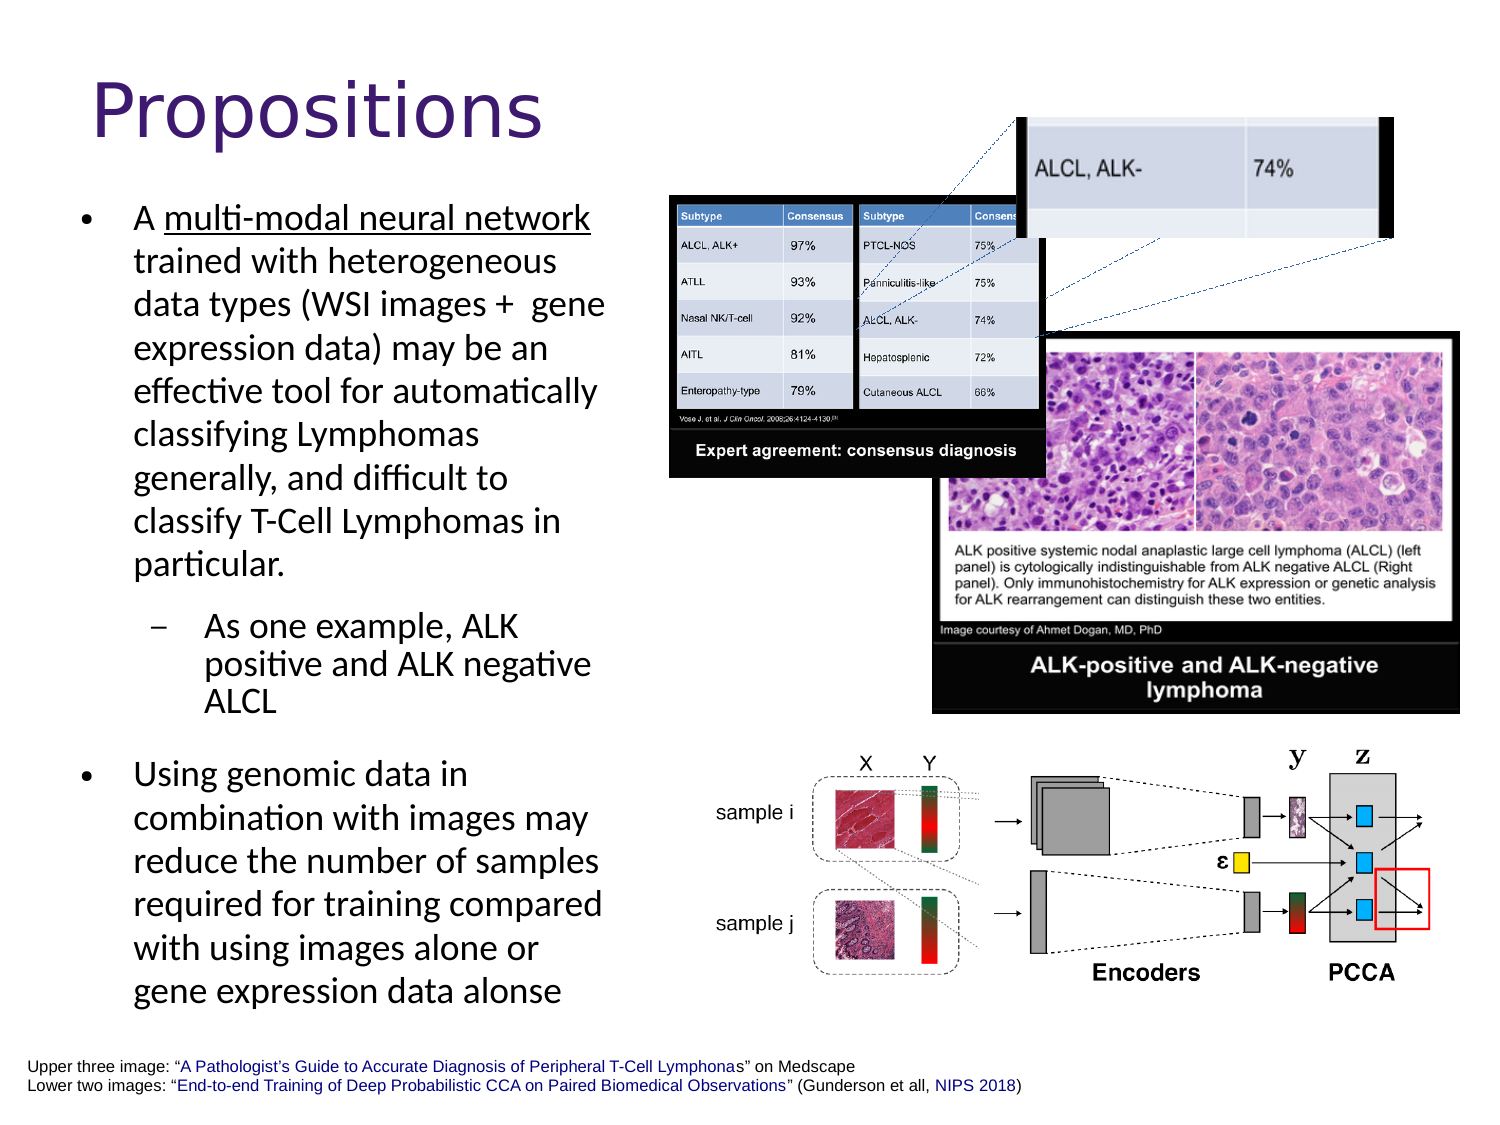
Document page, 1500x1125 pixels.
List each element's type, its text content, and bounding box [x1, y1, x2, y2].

picture [687, 744, 979, 988]
title Propositions [75, 45, 585, 171]
text_box Upper three image: “A Pathologist’s Guide to Accurate Diagnosis of Peripheral T-Cell Lymphonas” on Medscape Lower two images: “End-to-end Training of Deep Probabilistic CCA on Paired Biomedical Observations” (Gunderson et all, NIPS 2018) [12, 1049, 1406, 1107]
picture [669, 117, 1460, 714]
list A multi-modal neural network trained with heterogeneous data types (WSI images + gene expression data) may be an effective tool for automatically classifying Lymphomas generally, and difficult to classify T-Cell Lymphomas in particular. As one example, ALK positive and ALK negative ALCL Using genomic data in combination with images may reduce the number of samples required for training compared with using images alone or gene expression data alonse [62, 196, 623, 1038]
picture [994, 737, 1431, 1002]
